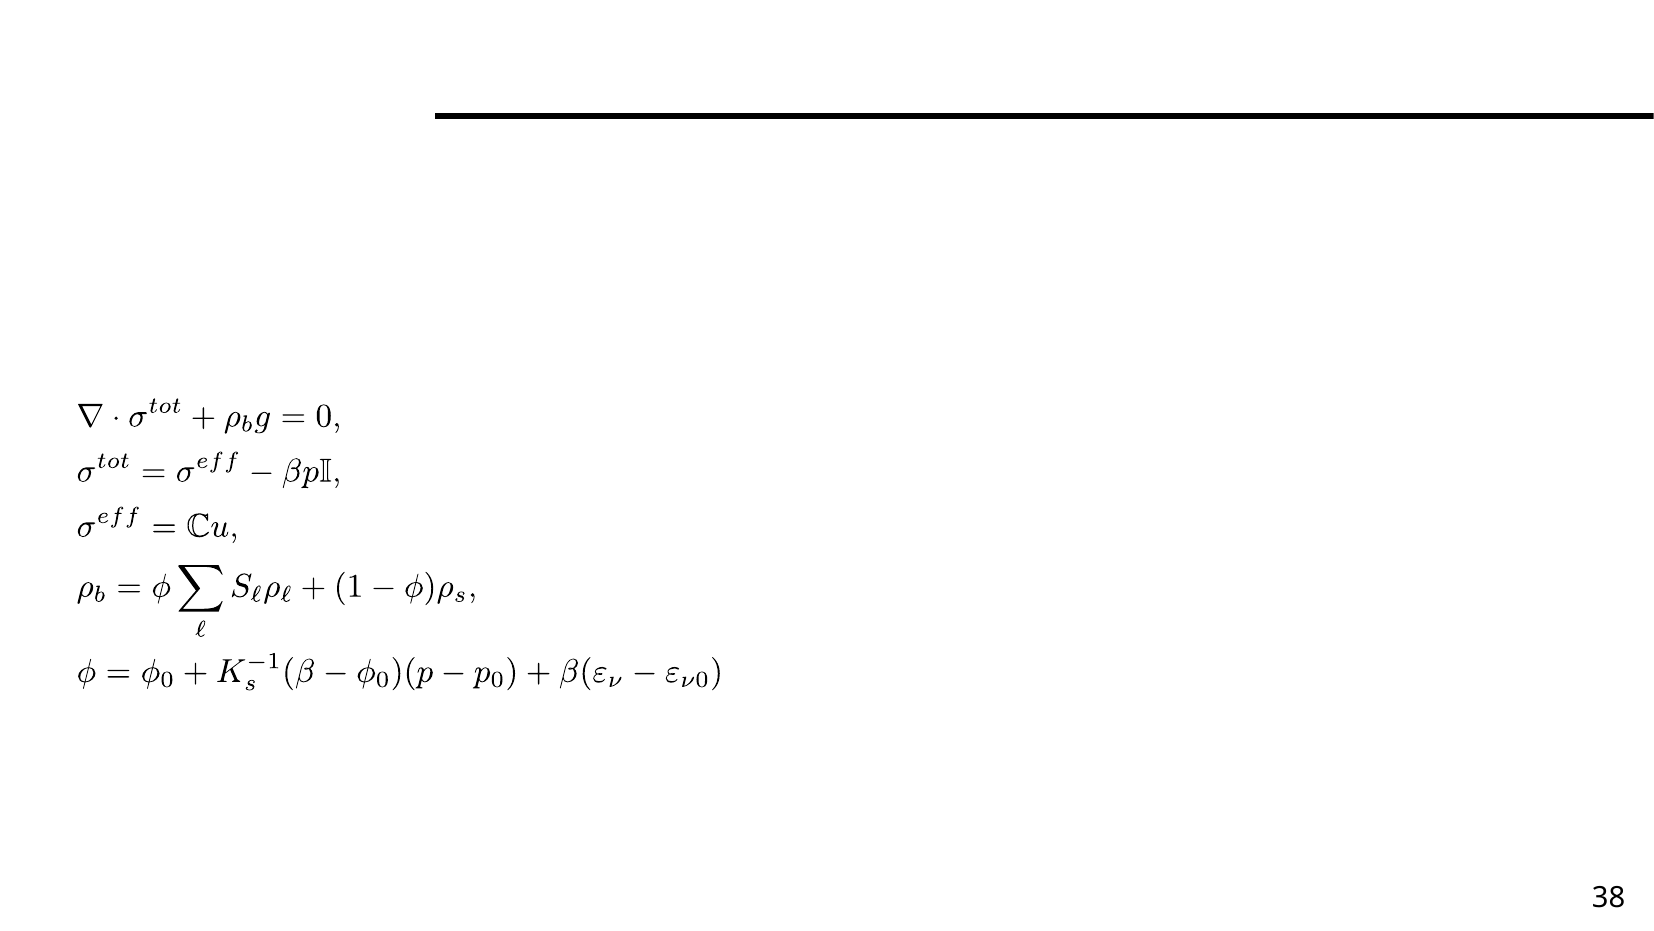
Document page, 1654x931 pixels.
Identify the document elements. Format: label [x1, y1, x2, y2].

picture [76, 397, 722, 692]
